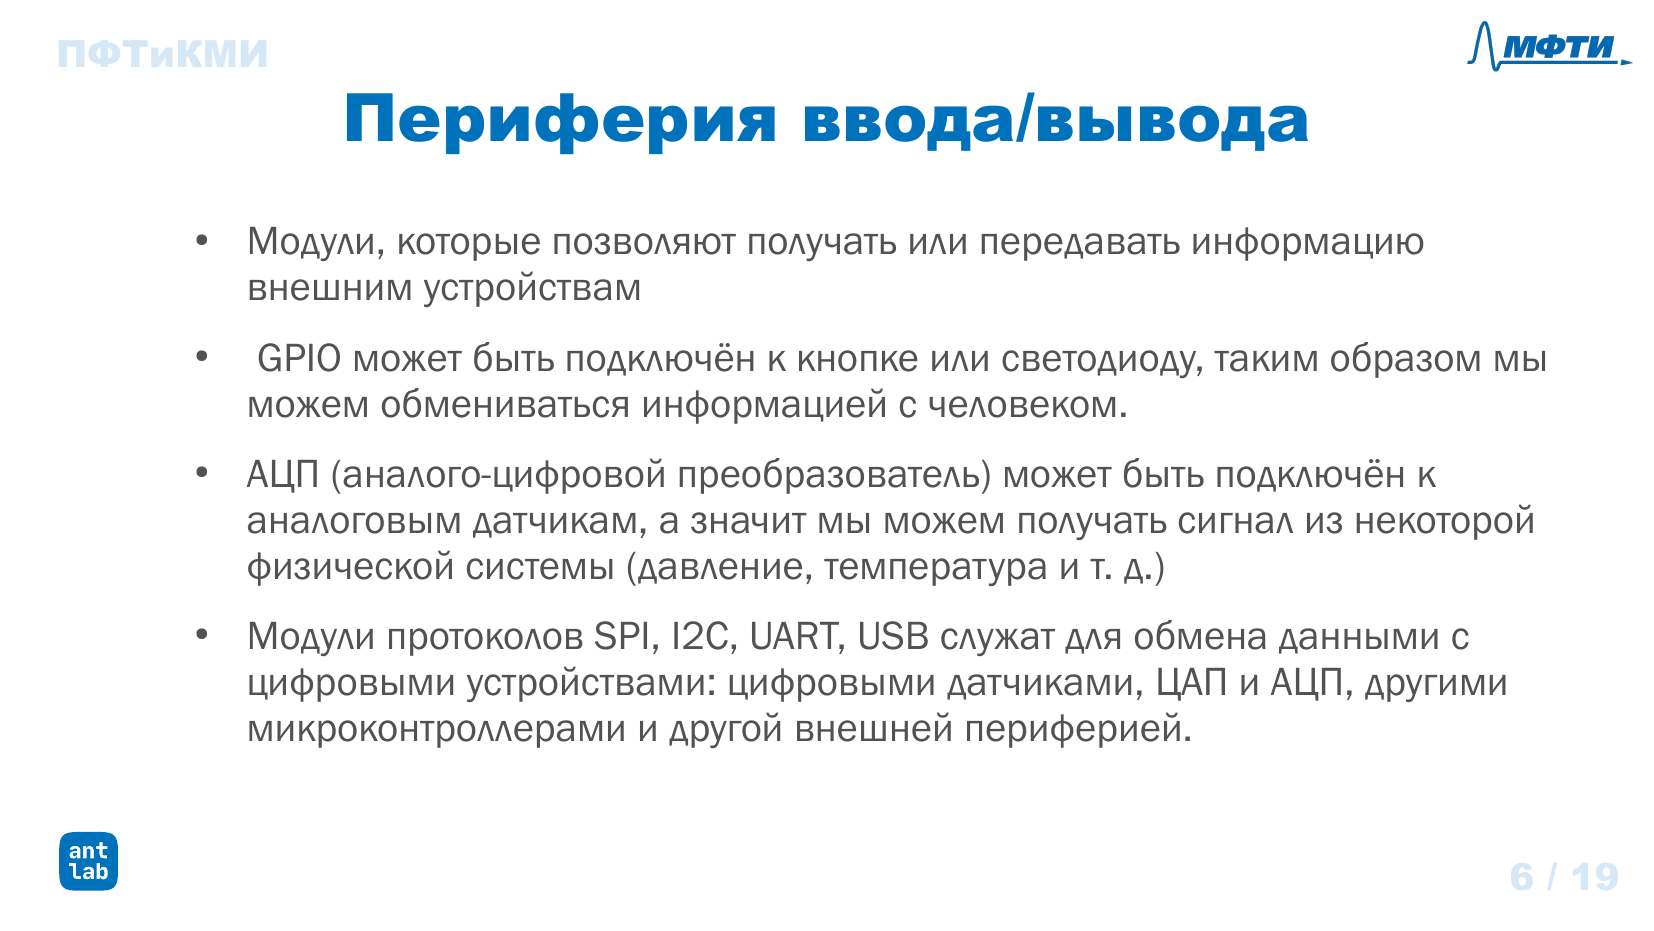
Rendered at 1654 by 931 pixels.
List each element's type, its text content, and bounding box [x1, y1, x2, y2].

picture [1446, 0, 1654, 93]
list Модули, которые позволяют получать или передавать информацию внешним устройствам GPIO может быть подключён к кнопке или светодиоду, таким образом мы можем обмениваться информацией с человеком. АЦП (аналого-цифровой преобразователь) может быть подключён к аналоговым датчикам, а значит мы можем получать сигнал из некоторой физической системы (давление, температура и т. д.) Модули протоколов SPI, I2C, UART, USB служат для обмена данными с цифровыми устройствами: цифровыми датчиками, ЦАП и АЦП, другими микроконтроллерами и другой внешней периферией. [177, 217, 1571, 758]
title Периферия ввода/вывода [82, 20, 1571, 209]
